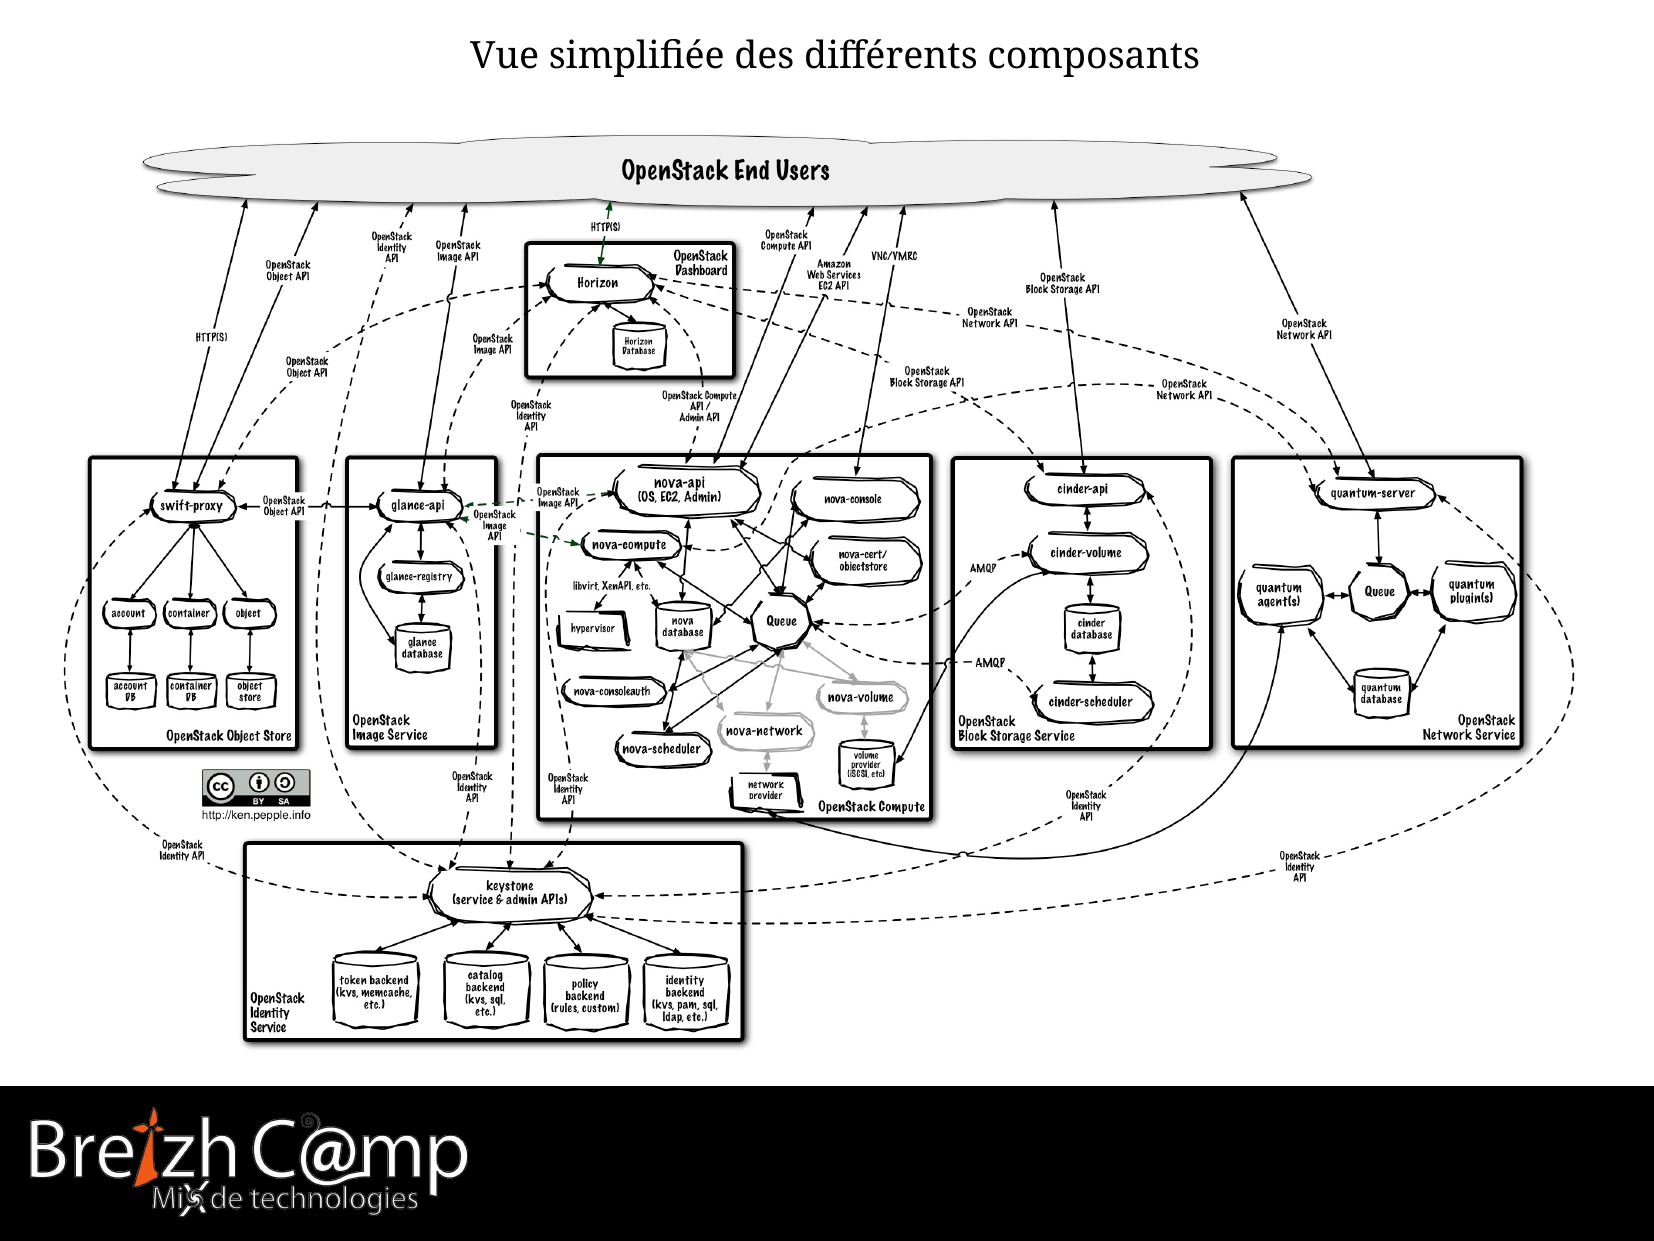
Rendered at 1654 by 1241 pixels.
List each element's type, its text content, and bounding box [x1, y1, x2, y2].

text_box Vue simplifiée des différents composants [455, 23, 1170, 87]
picture [30, 1107, 468, 1217]
picture [56, 129, 1583, 1053]
